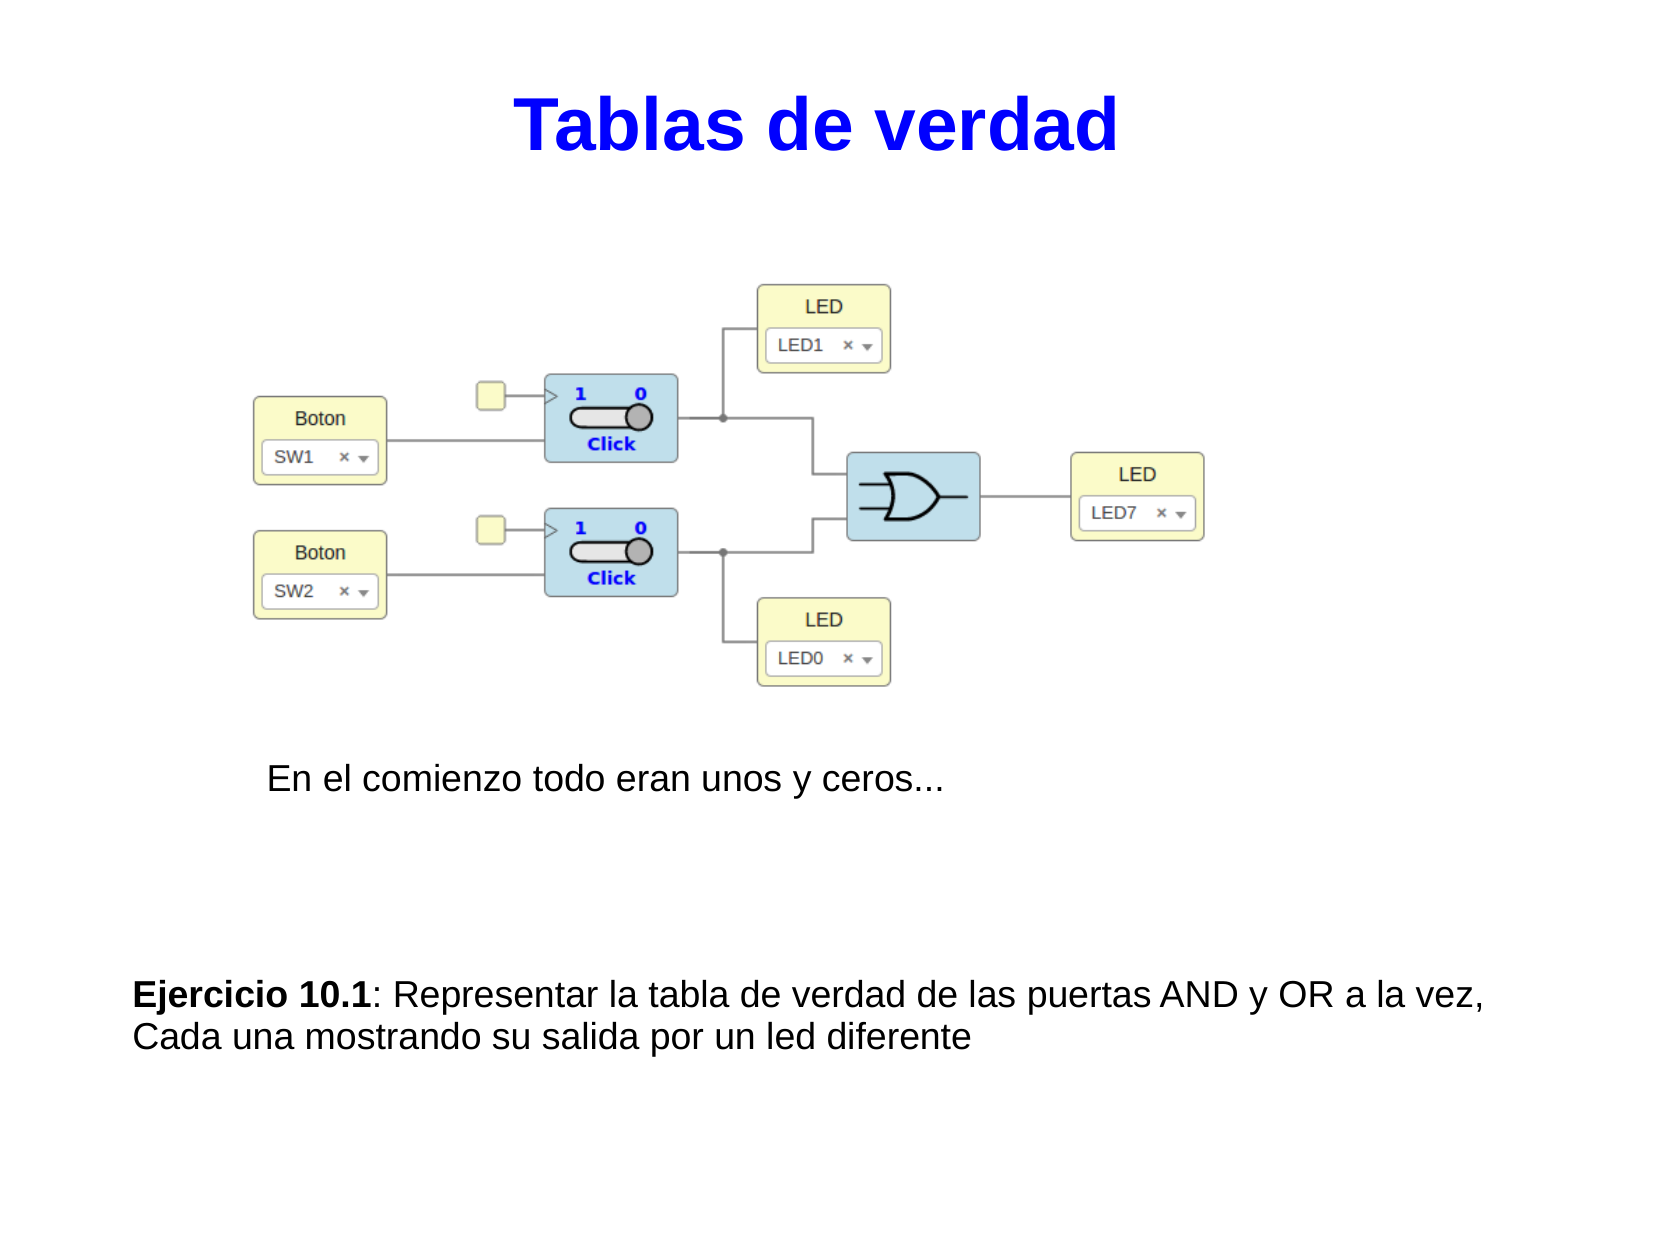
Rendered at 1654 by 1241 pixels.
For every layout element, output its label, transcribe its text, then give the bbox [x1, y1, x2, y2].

picture [235, 273, 1216, 706]
text_box Ejercicio 10.1: Representar la tabla de verdad de las puertas AND y OR a la vez, Cada una mostrando su salida por un led diferente [117, 966, 1501, 1066]
text_box Tablas de verdad [90, 75, 1546, 174]
text_box En el comienzo todo eran unos y ceros... [251, 750, 961, 807]
